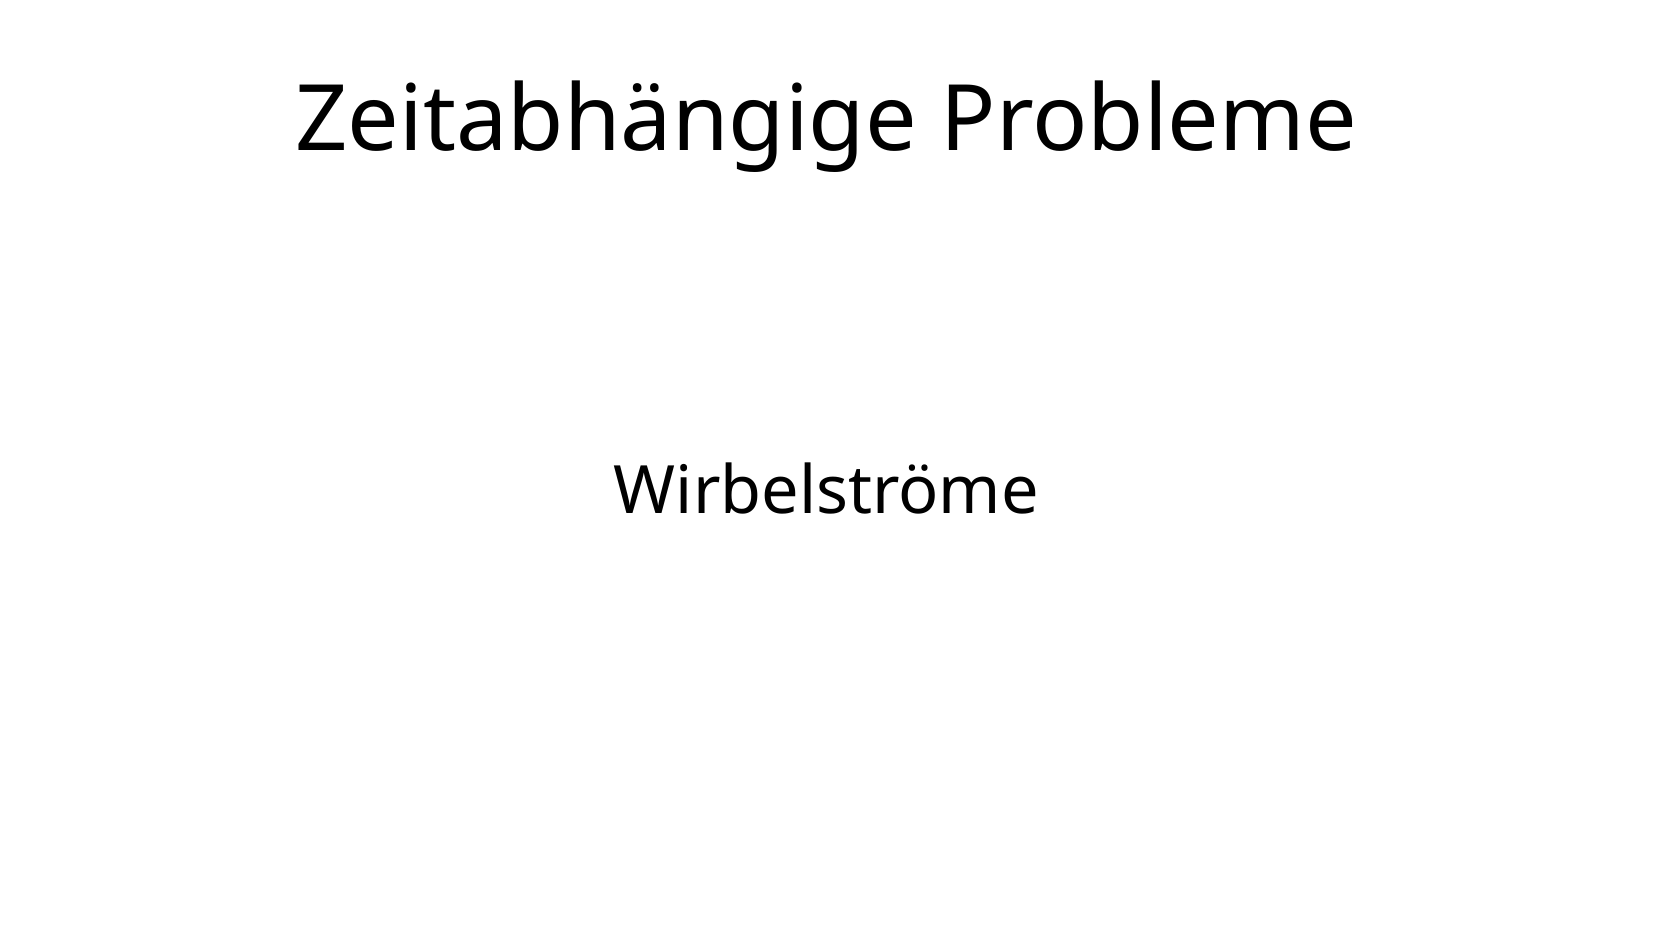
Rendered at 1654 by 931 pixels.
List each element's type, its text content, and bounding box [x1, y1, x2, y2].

title Zeitabhängige Probleme [82, 37, 1571, 193]
subtitle Wirbelströme [82, 217, 1571, 758]
